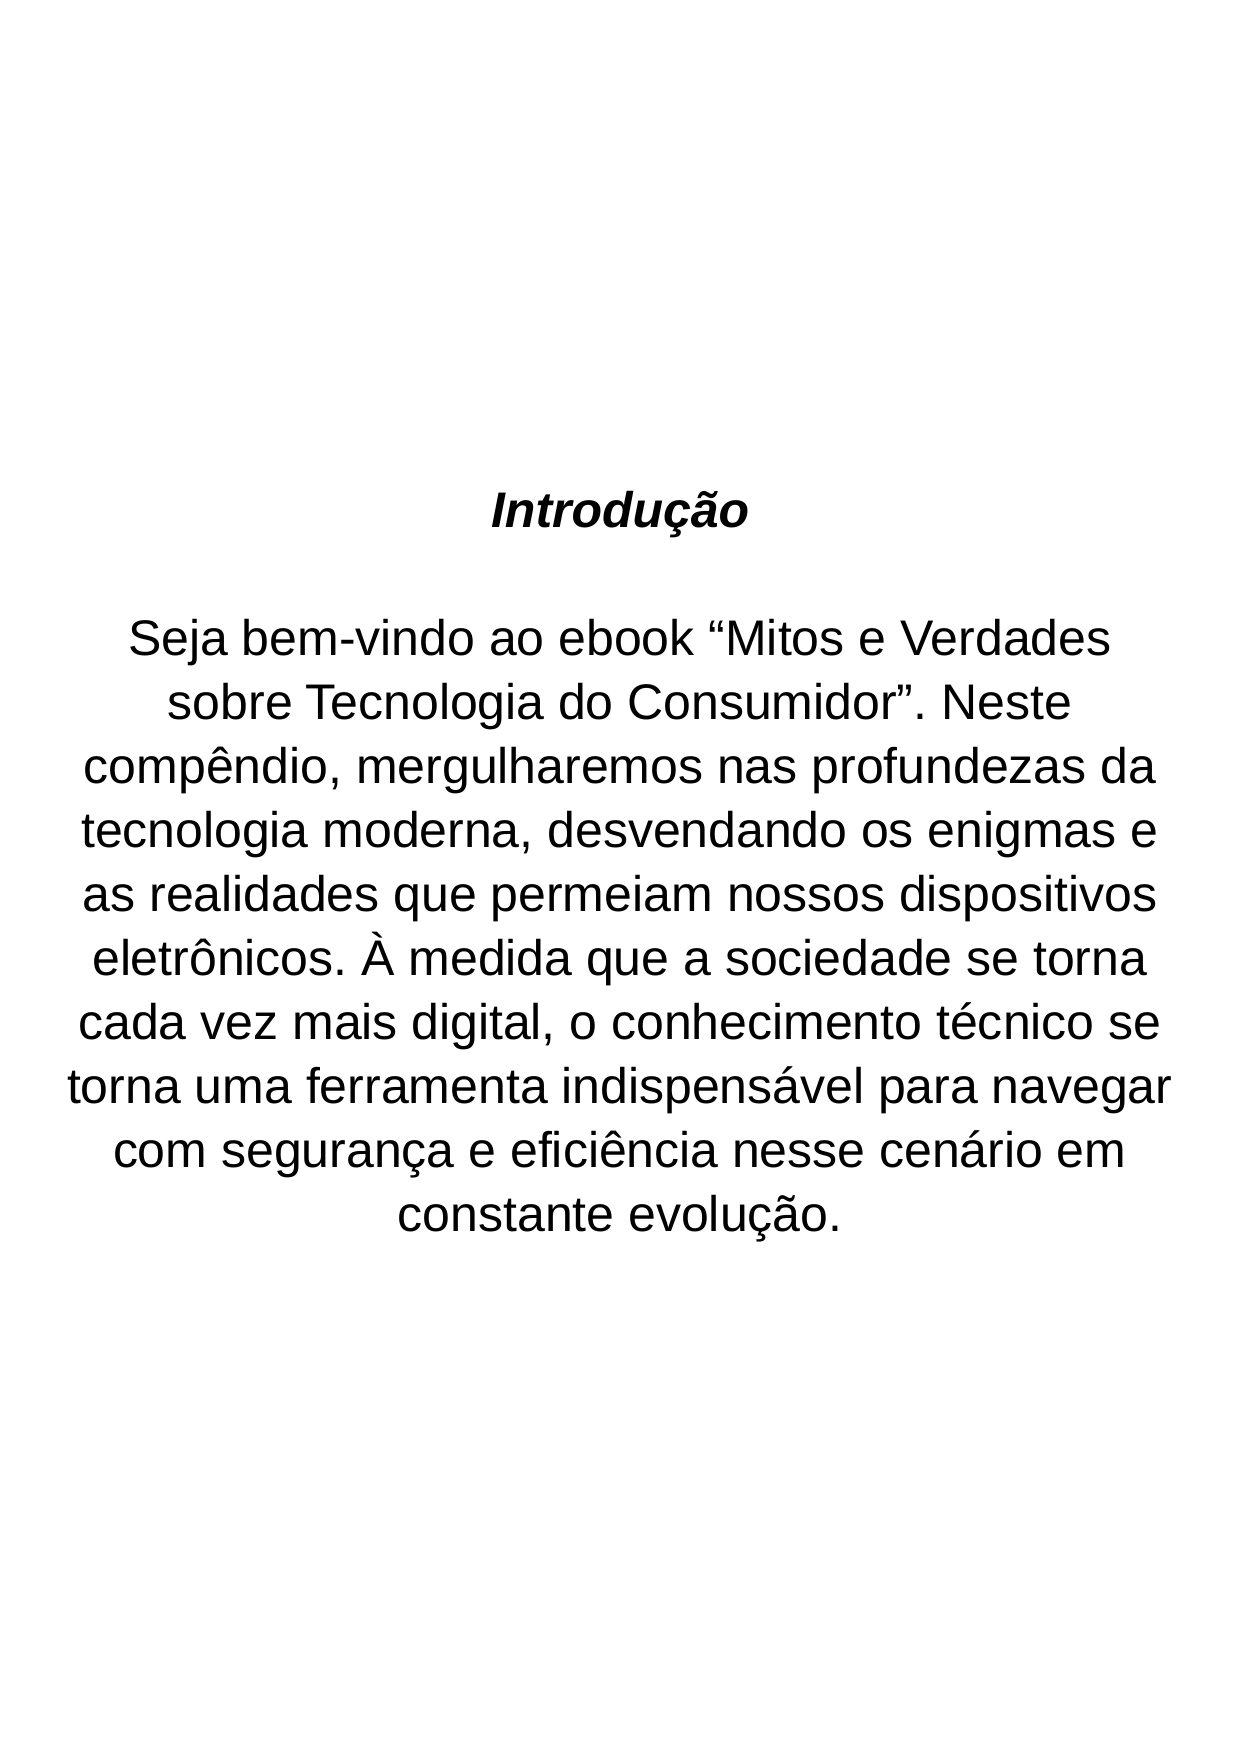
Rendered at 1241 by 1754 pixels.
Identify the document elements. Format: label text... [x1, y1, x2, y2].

title Introdução Seja bem-vindo ao ebook “Mitos e Verdades sobre Tecnologia do Consumidor”. Neste compêndio, mergulharemos nas profundezas da tecnologia moderna, desvendando os enigmas e as realidades que permeiam nossos dispositivos eletrônicos. À medida que a sociedade se torna cada vez mais digital, o conhecimento técnico se torna uma ferramenta indispensável para navegar com segurança e eficiência nesse cenário em constante evolução. [59, 118, 1182, 1654]
